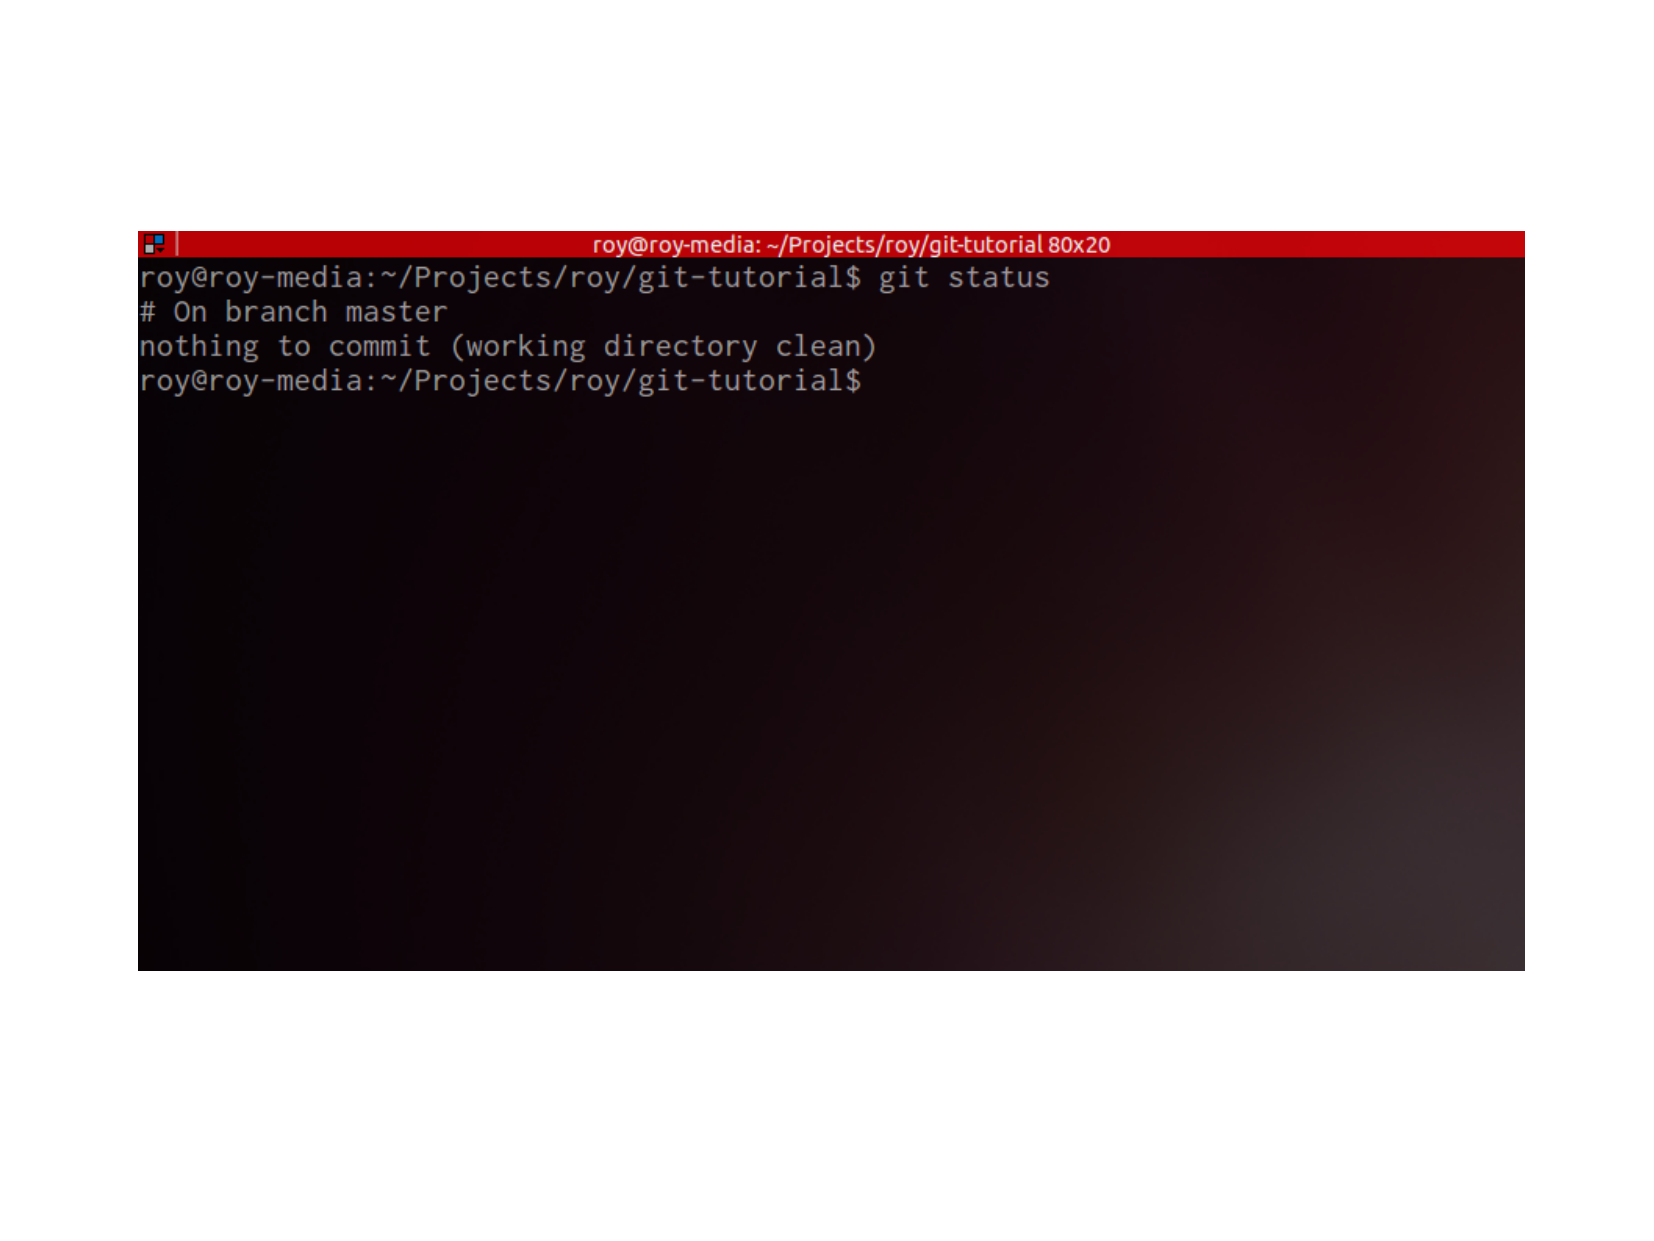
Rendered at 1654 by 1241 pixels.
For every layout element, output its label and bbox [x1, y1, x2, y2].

picture [138, 231, 1525, 971]
